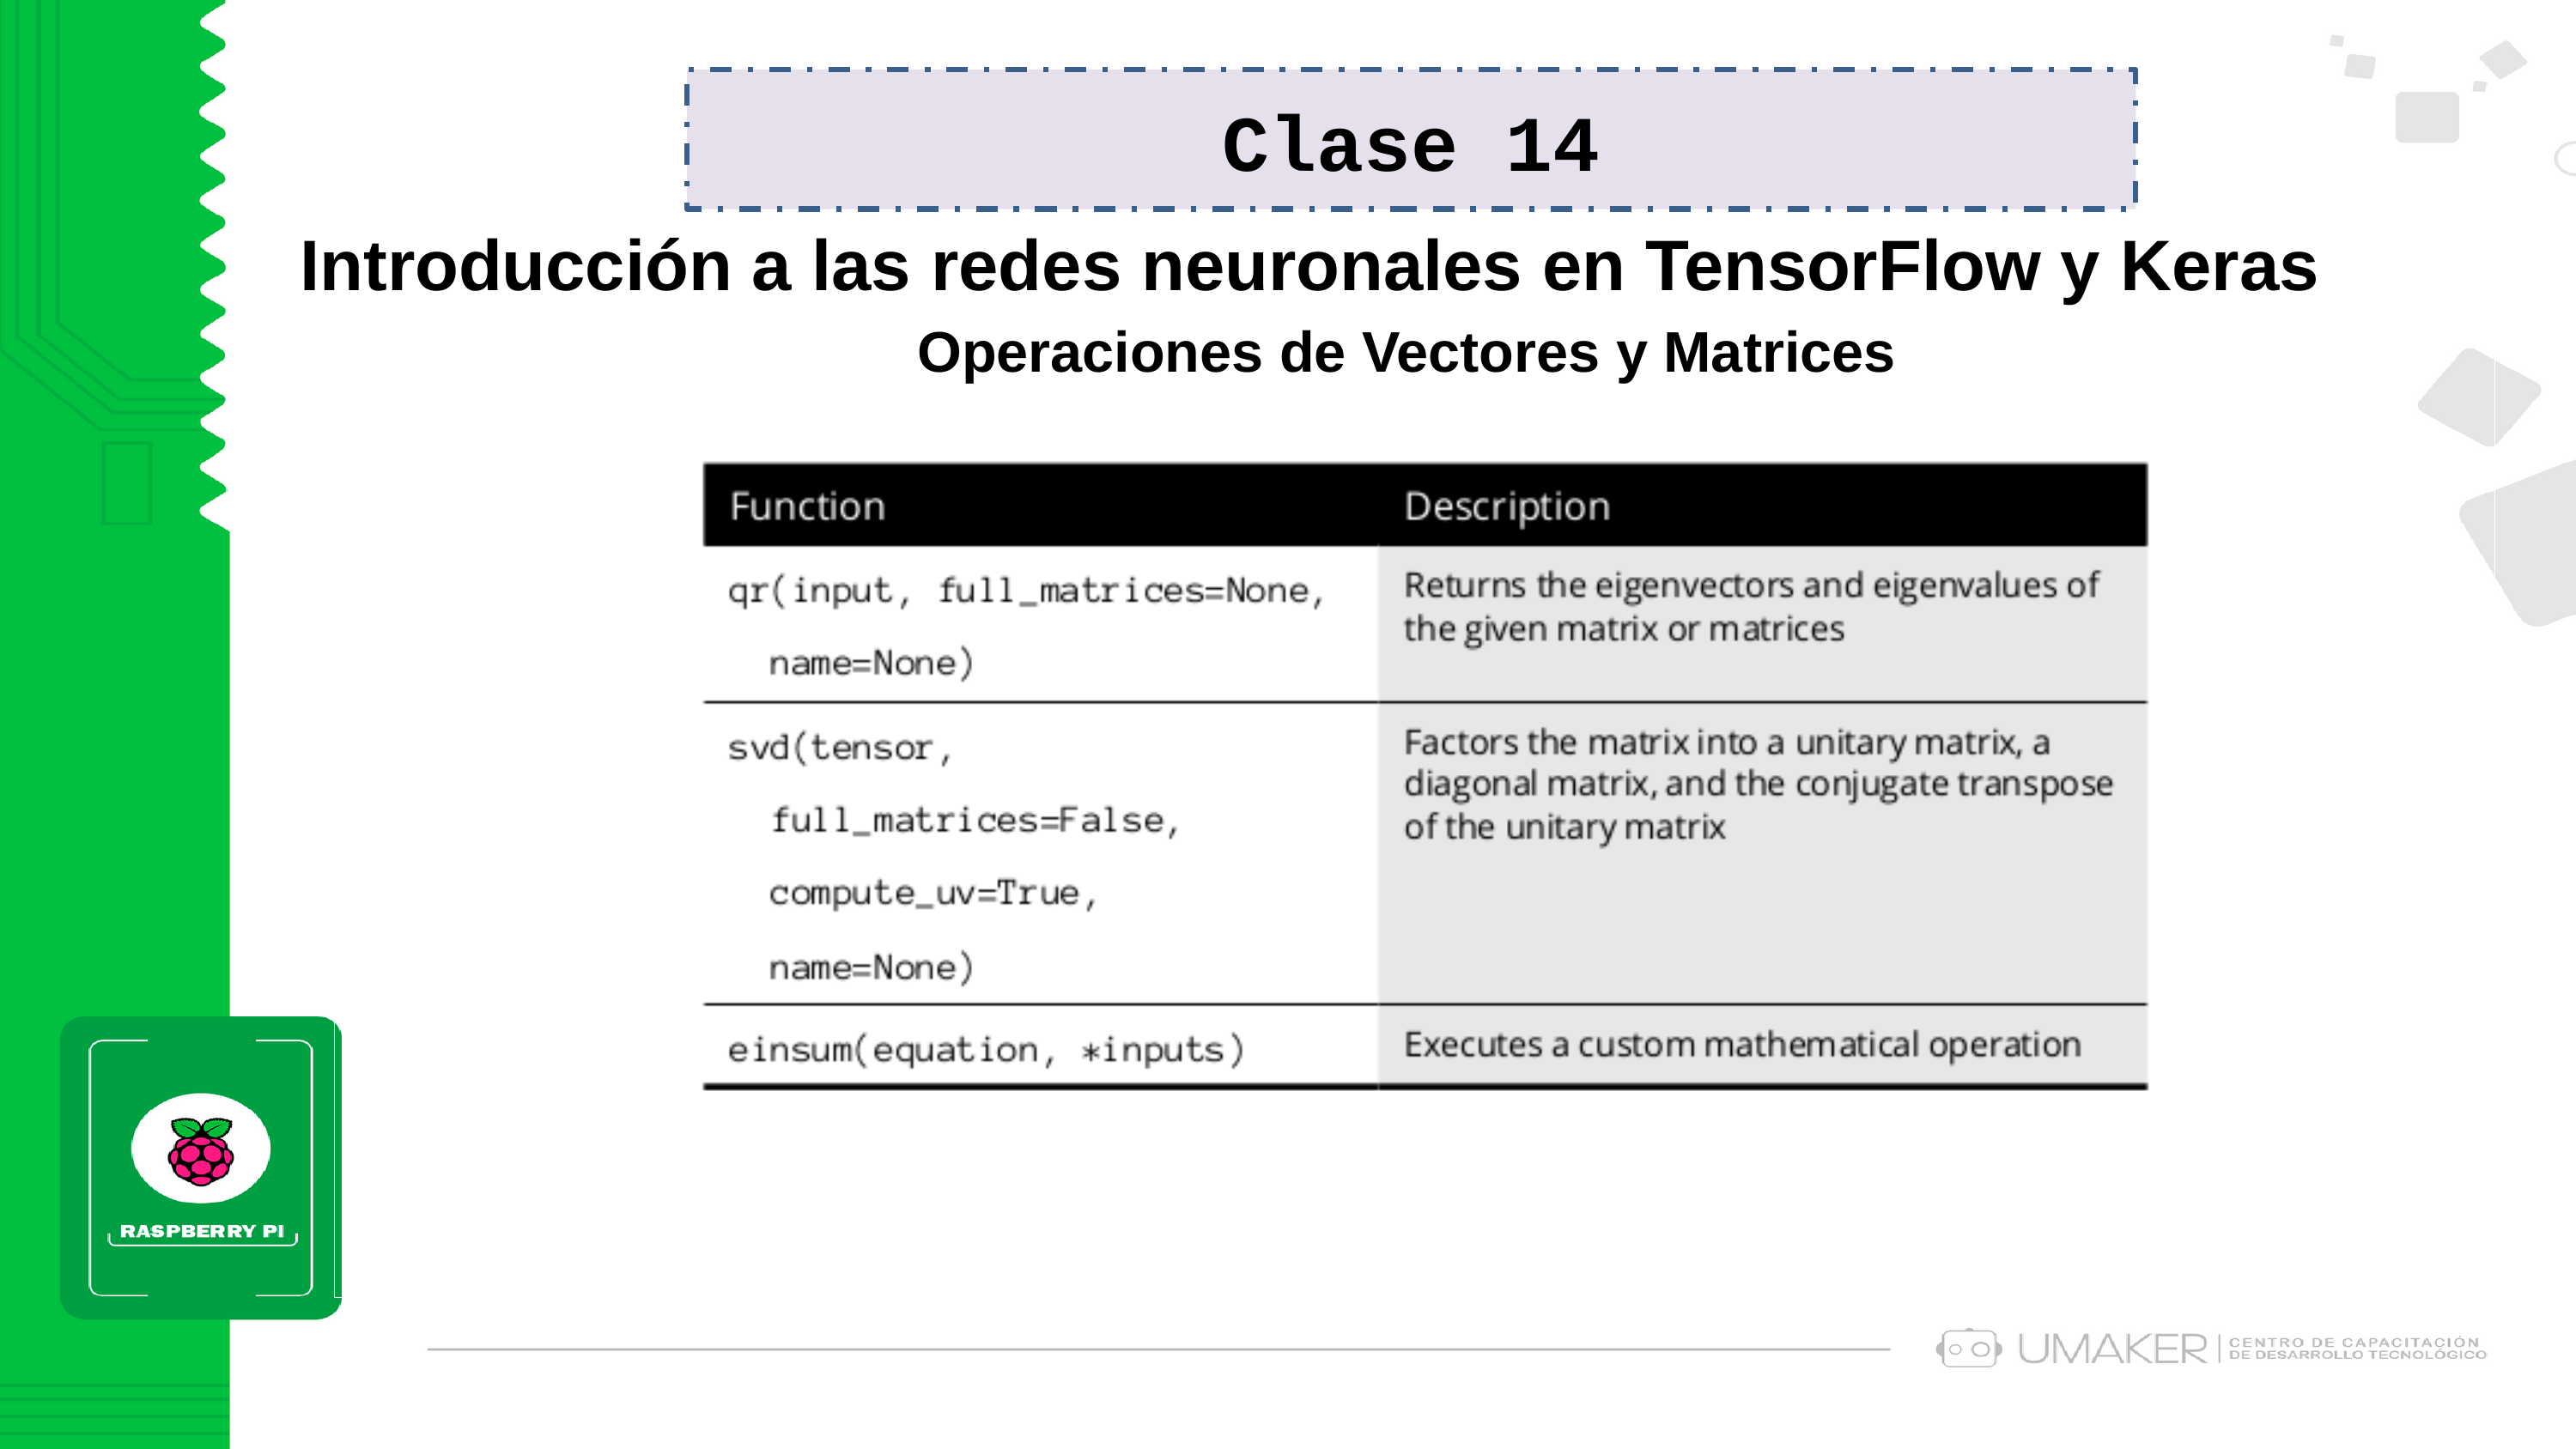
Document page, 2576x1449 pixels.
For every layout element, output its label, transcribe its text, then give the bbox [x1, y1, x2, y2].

text_box Introducción a las redes neuronales en TensorFlow y Keras [243, 213, 2378, 366]
text_box Clase 14 [687, 70, 2136, 209]
text_box Operaciones de Vectores y Matrices [334, 314, 2495, 1298]
picture [0, 0, 2576, 1449]
